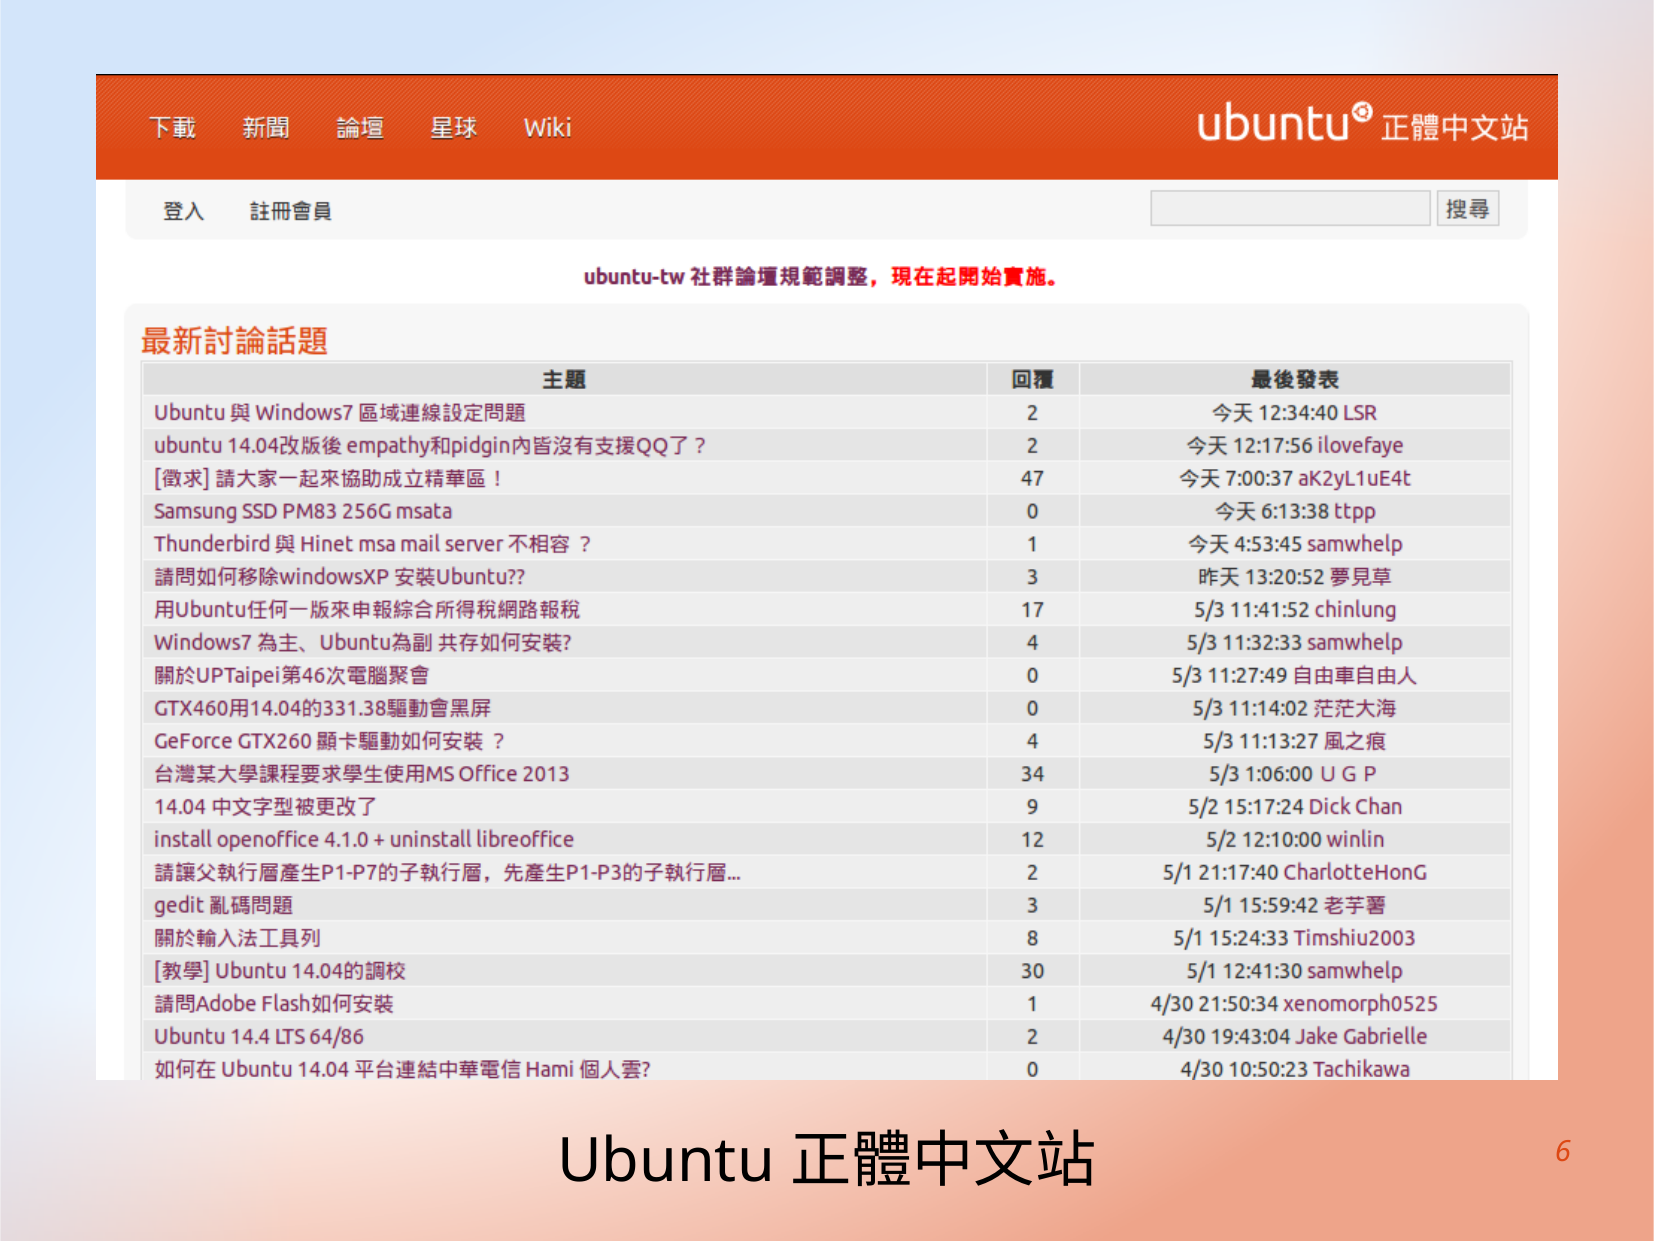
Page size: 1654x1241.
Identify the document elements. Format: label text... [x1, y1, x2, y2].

picture [0, 0, 1654, 1241]
list Ubuntu正體中文站 [82, 1110, 1571, 1201]
